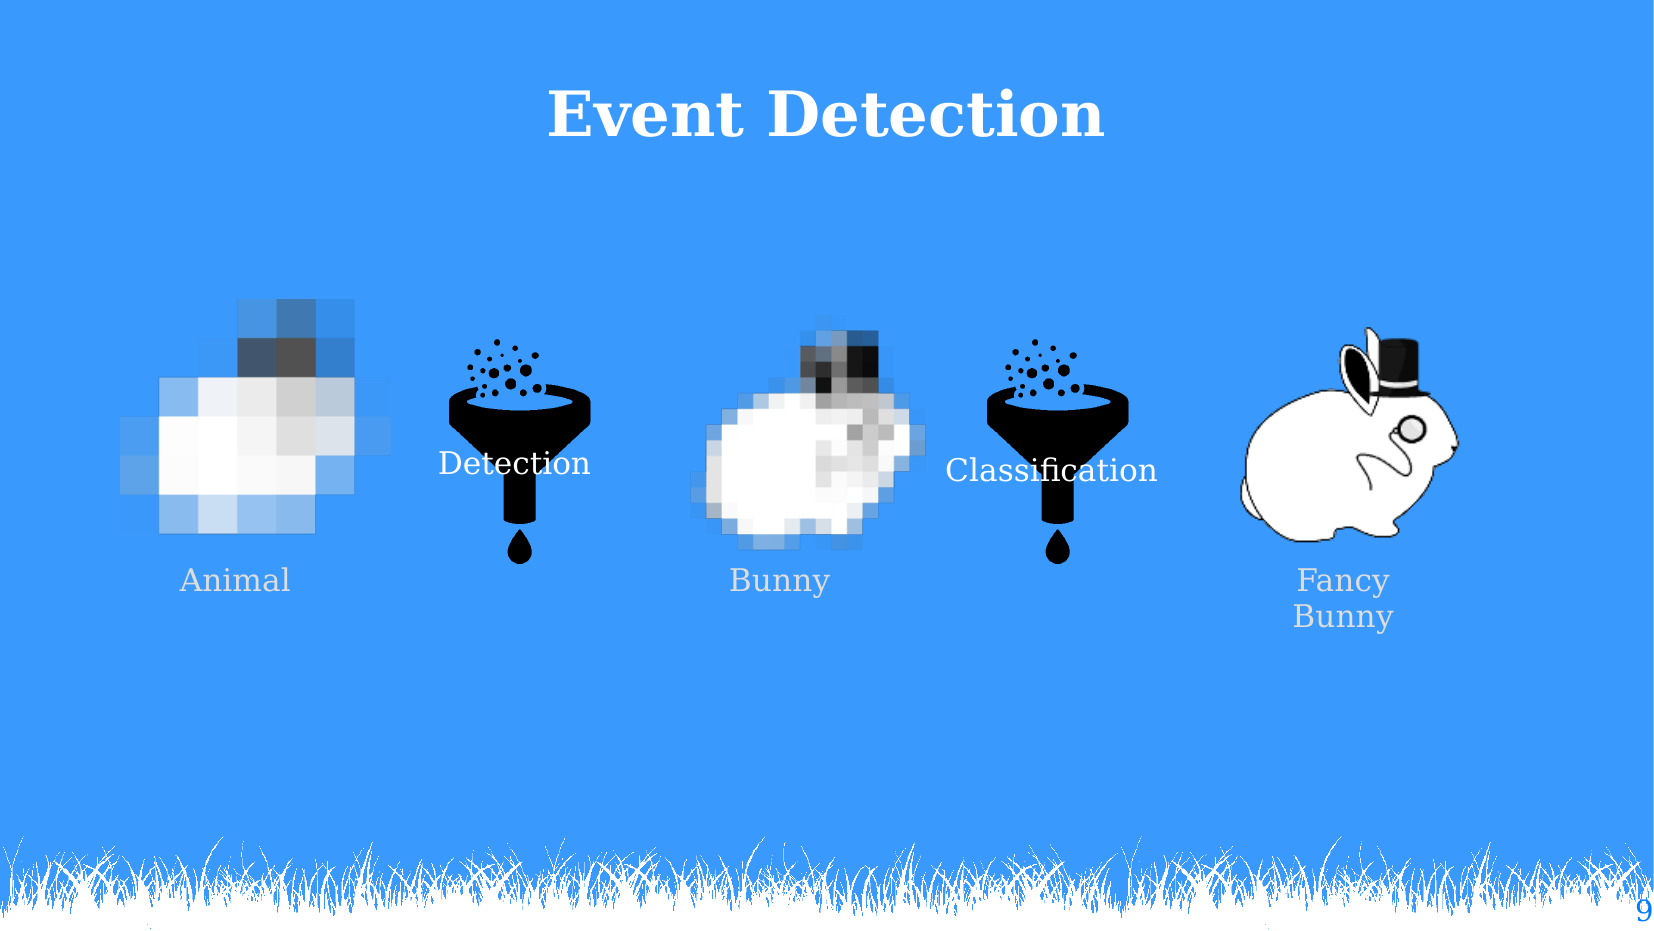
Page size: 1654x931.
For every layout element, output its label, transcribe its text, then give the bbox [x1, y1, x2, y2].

text_box Classification [946, 445, 1186, 533]
text_box Bunny [714, 556, 910, 643]
text_box Detection [423, 438, 619, 526]
title [82, 37, 1571, 193]
text_box Animal [165, 555, 361, 643]
text_box Fancy Bunny [1245, 556, 1441, 643]
picture [0, 0, 1654, 931]
